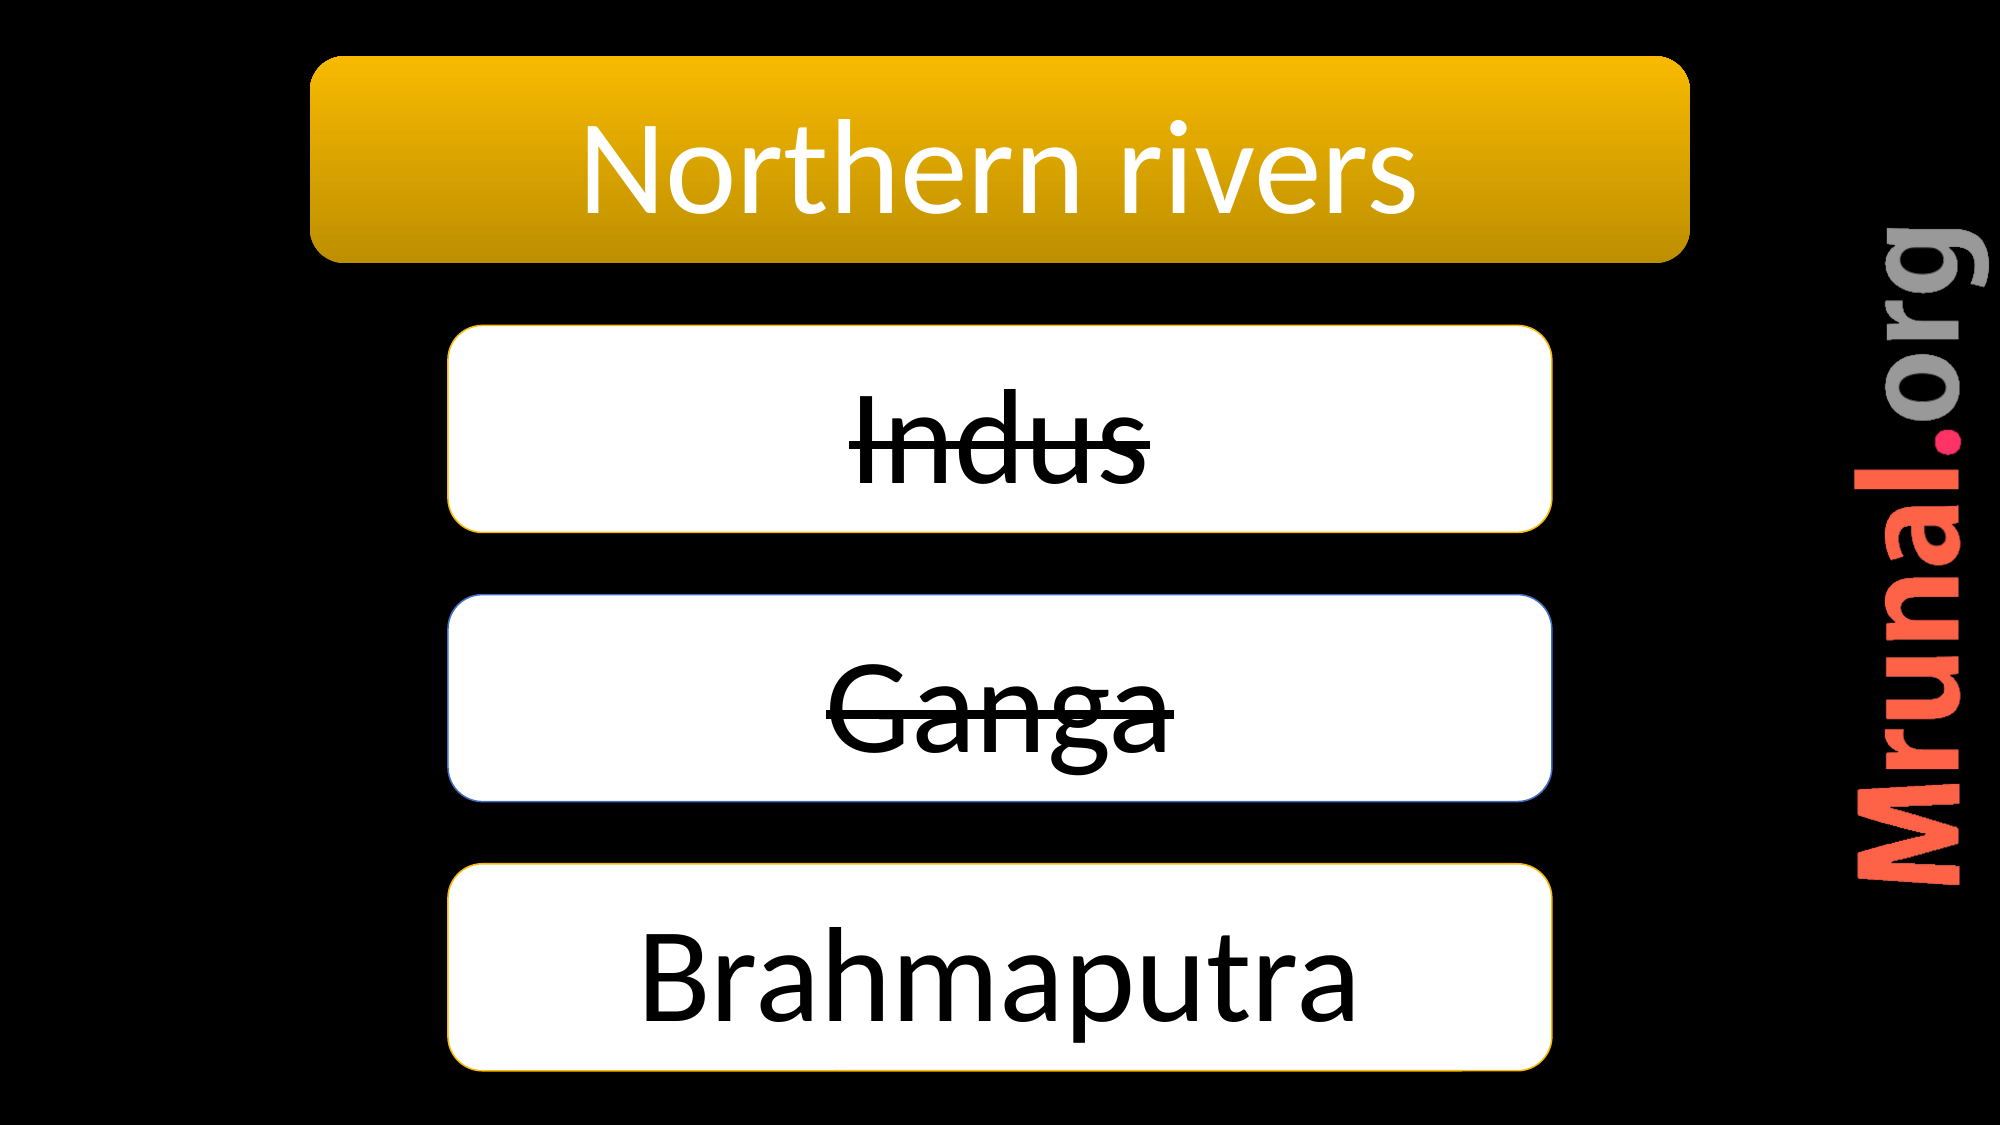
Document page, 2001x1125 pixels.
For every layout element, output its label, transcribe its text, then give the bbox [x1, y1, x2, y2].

picture [1832, 224, 2000, 894]
text_box Indus [447, 325, 1552, 533]
text_box Brahmaputra [447, 863, 1552, 1071]
text_box Ganga [447, 594, 1552, 802]
text_box Northern rivers [309, 56, 1690, 264]
